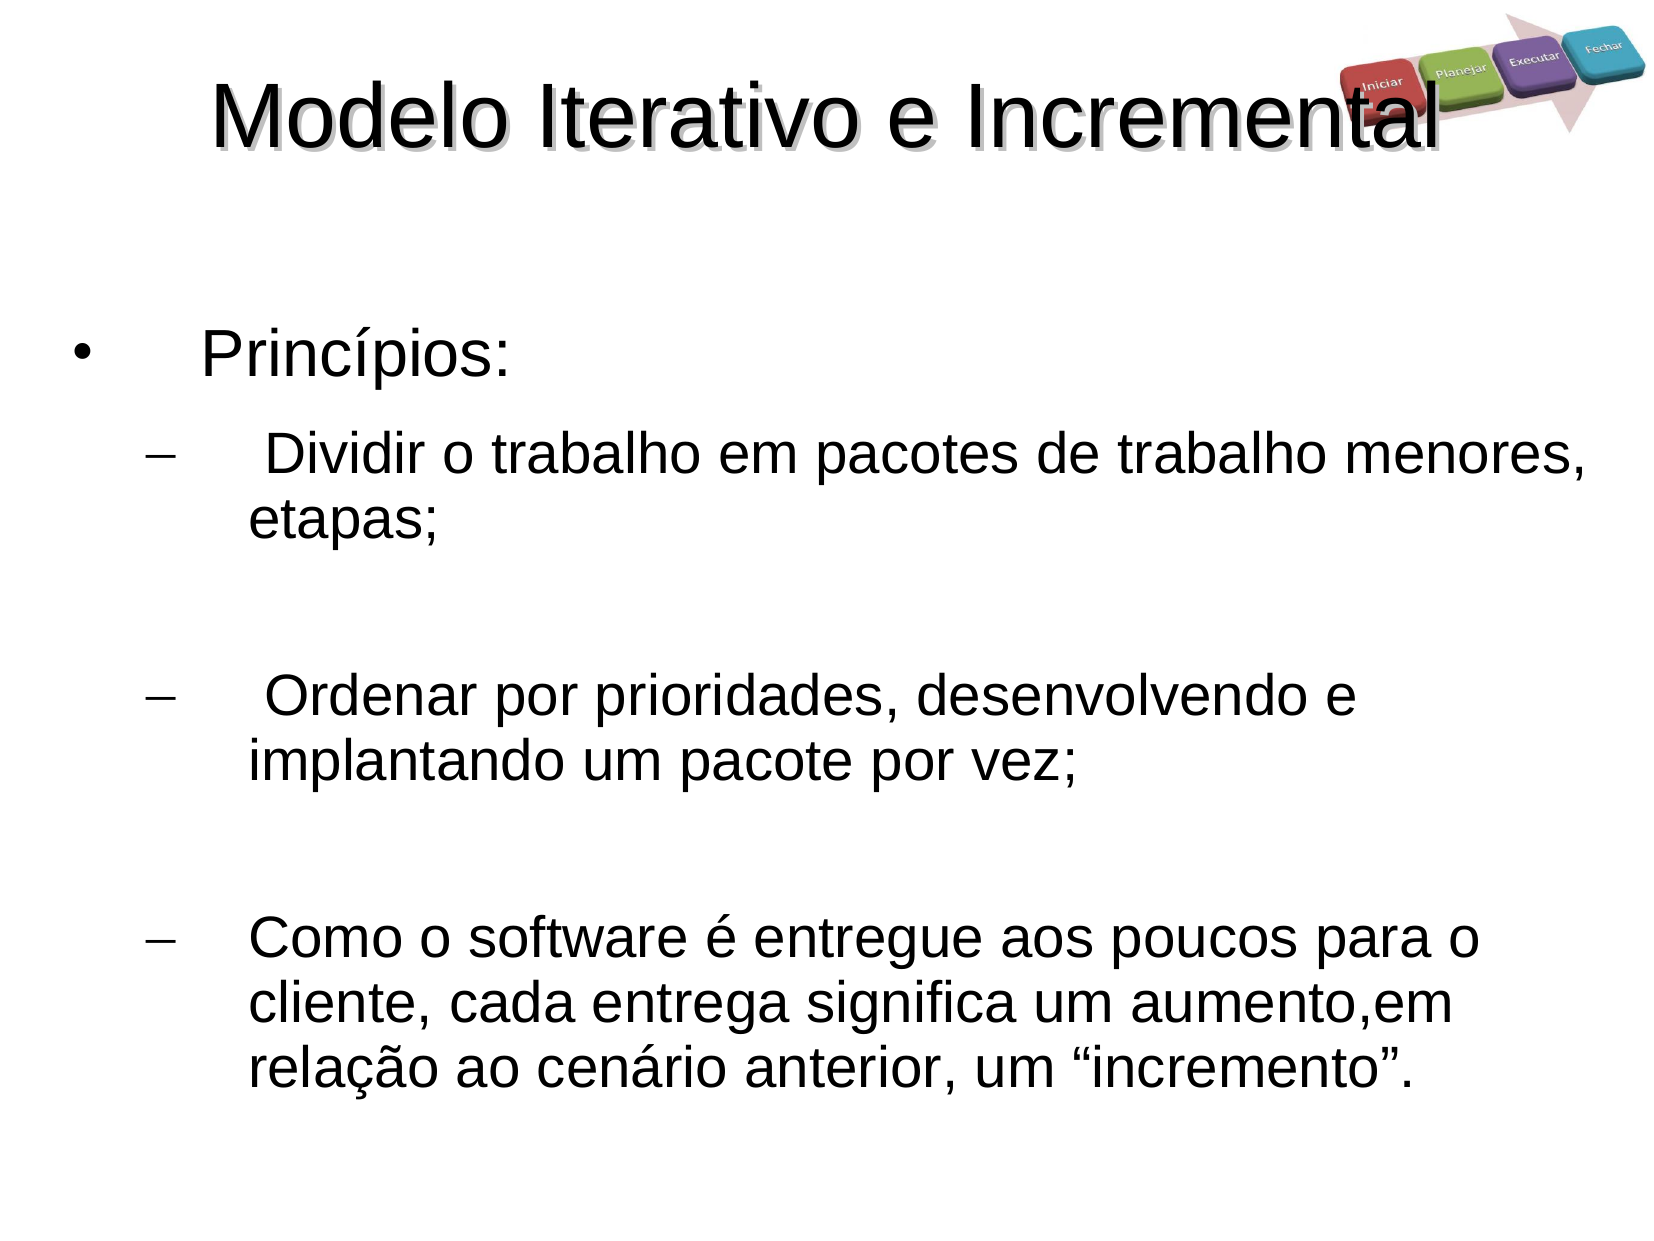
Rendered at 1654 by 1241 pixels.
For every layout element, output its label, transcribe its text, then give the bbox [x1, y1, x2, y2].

text_box Princípios: Dividir o trabalho em pacotes de trabalho menores, etapas; Ordenar por prioridades, desenvolvendo e implantando um pacote por vez; Como o software é entregue aos poucos para o cliente, cada entrega significa um aumento,em relação ao cenário anterior, um “incremento”. [70, 253, 1619, 1164]
title Modelo Iterativo e Incremental [82, 17, 1571, 210]
chart [1334, 13, 1647, 136]
